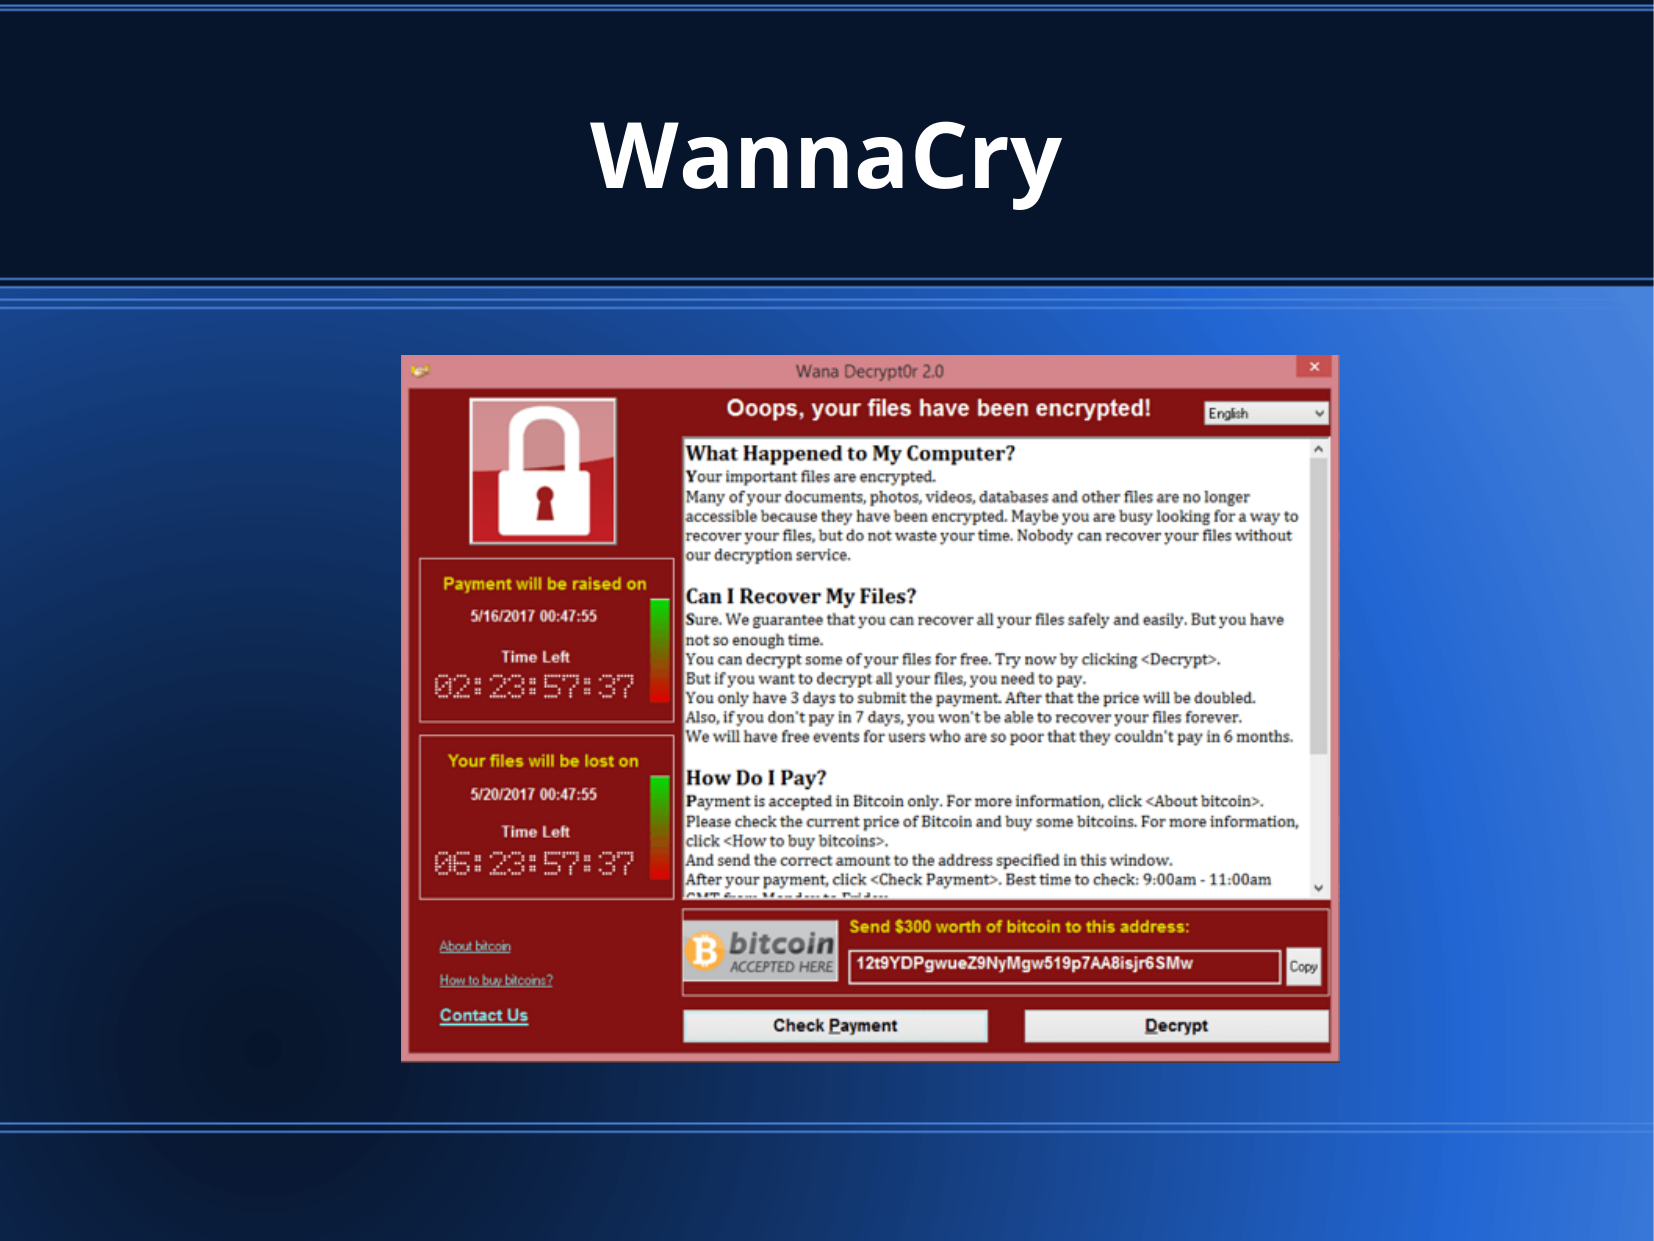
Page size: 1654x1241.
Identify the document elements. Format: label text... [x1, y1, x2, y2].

title WannaCry [82, 49, 1571, 257]
picture [0, 0, 1654, 1241]
